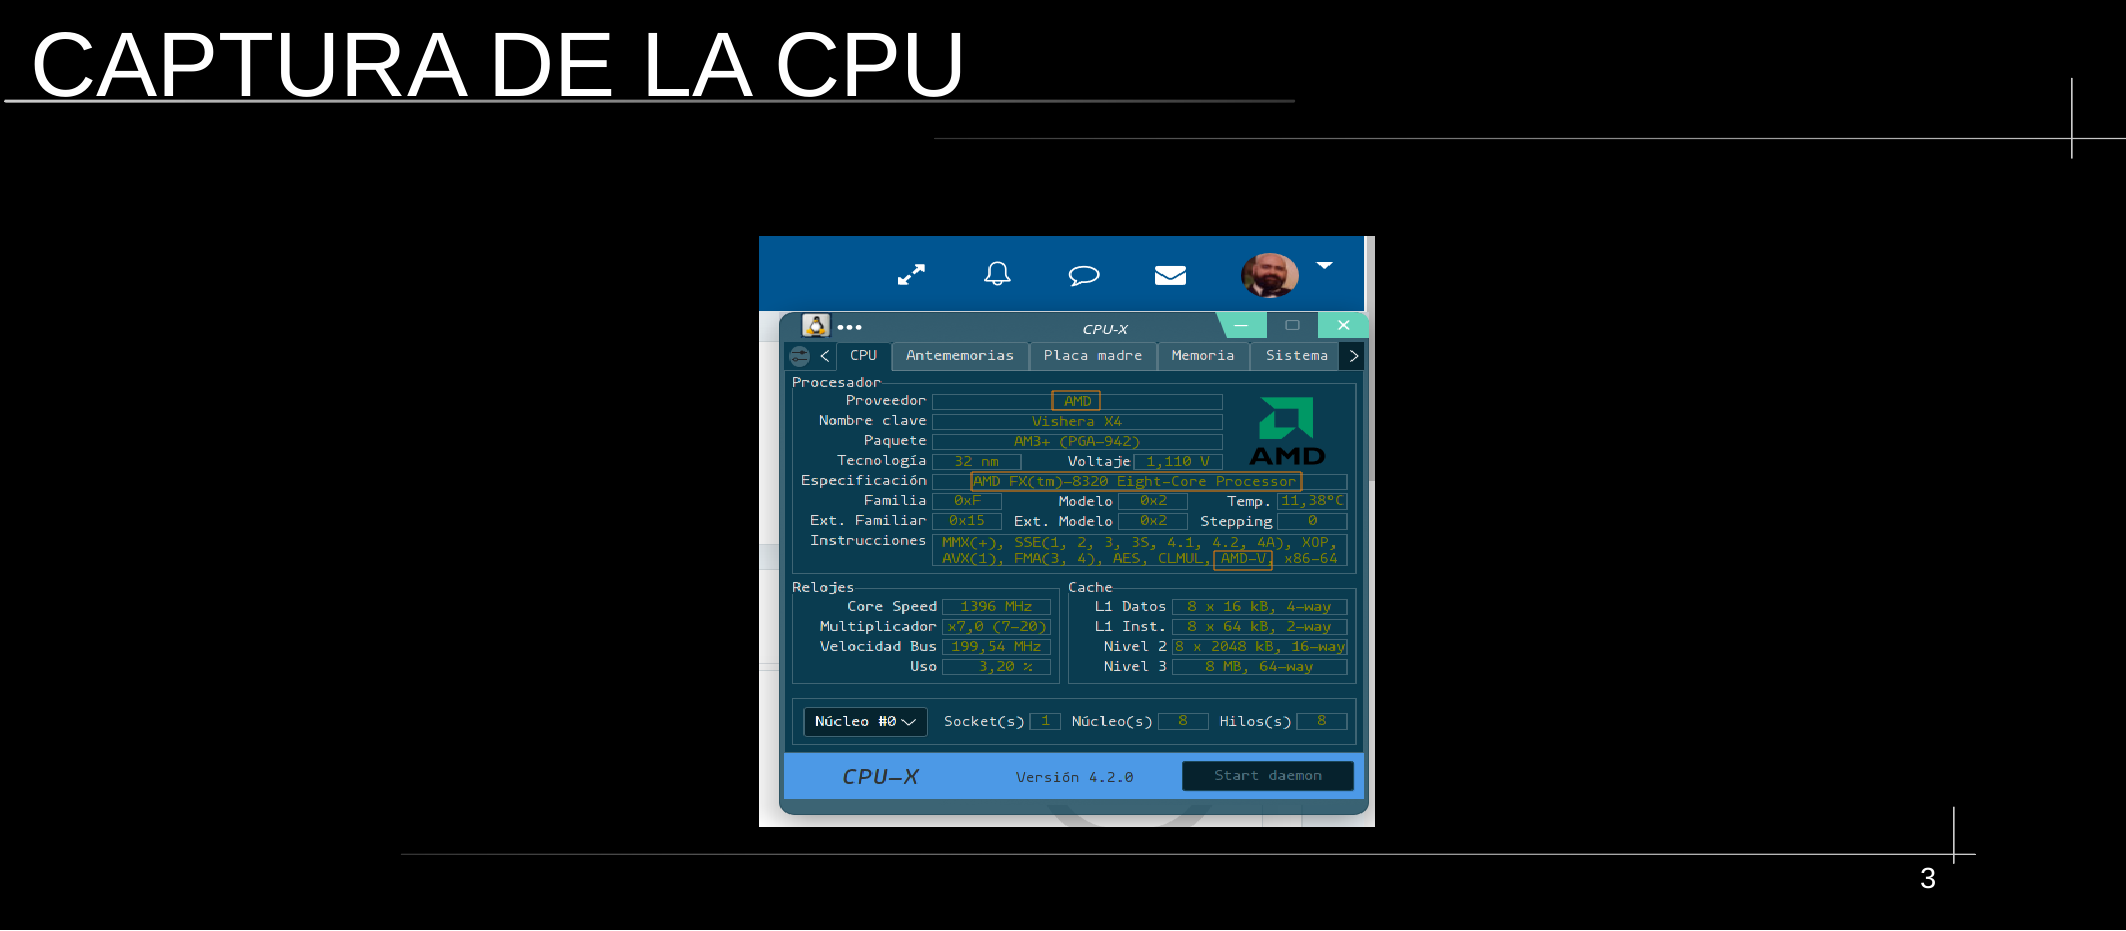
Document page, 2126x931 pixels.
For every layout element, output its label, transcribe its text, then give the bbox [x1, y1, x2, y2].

picture [759, 236, 1375, 827]
title CAPTURA DE LA CPU [30, 2, 2043, 128]
